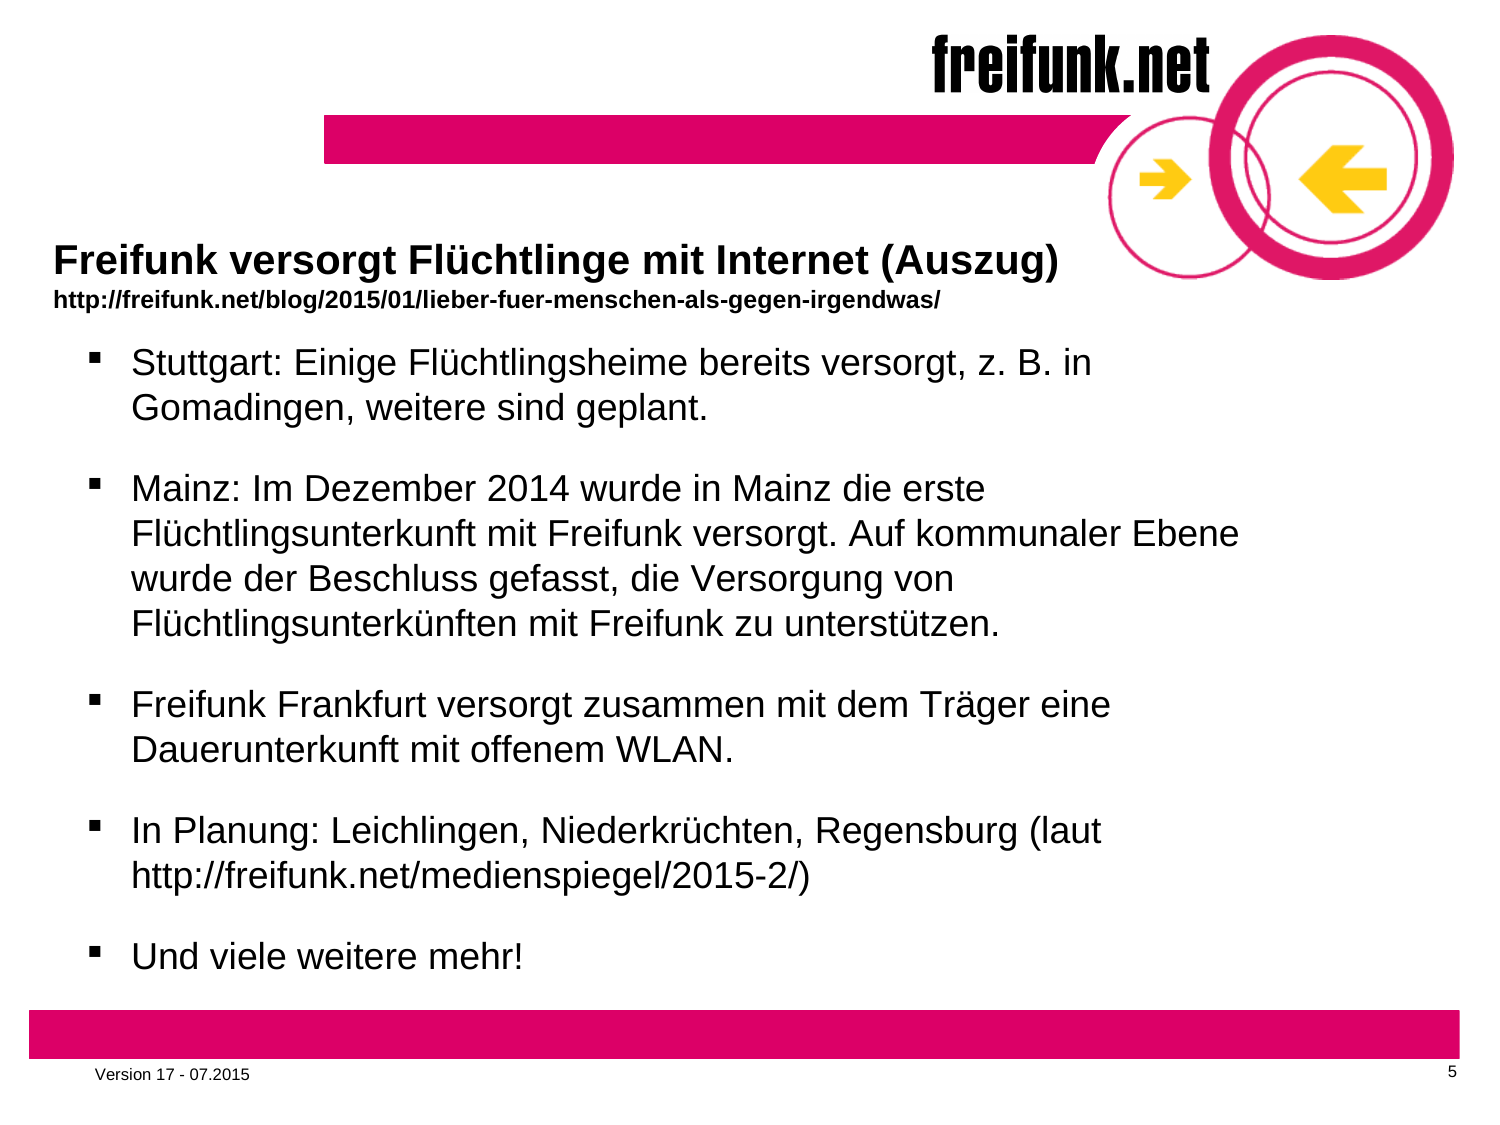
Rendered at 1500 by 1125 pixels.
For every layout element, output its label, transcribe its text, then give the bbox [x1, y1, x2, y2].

text_box Freifunk versorgt Flüchtlinge mit Internet (Auszug) http://freifunk.net/blog/2015/01/lieber-fuer-menschen-als-gegen-irgendwas/ [53, 233, 1107, 320]
text_box Stuttgart: Einige Flüchtlingsheime bereits versorgt, z. B. in Gomadingen, weitere sind geplant. Mainz: Im Dezember 2014 wurde in Mainz die erste Flüchtlingsunterkunft mit Freifunk versorgt. Auf kommunaler Ebene wurde der Beschluss gefasst, die Versorgung von Flüchtlingsunterkünften mit Freifunk zu unterstützen. Freifunk Frankfurt versorgt zusammen mit dem Träger eine Dauerunterkunft mit offenem WLAN. In Planung: Leichlingen, Niederkrüchten, Regensburg (laut http://freifunk.net/medienspiegel/2015-2/) Und viele weitere mehr! [56, 338, 1286, 987]
picture [932, 34, 1454, 280]
